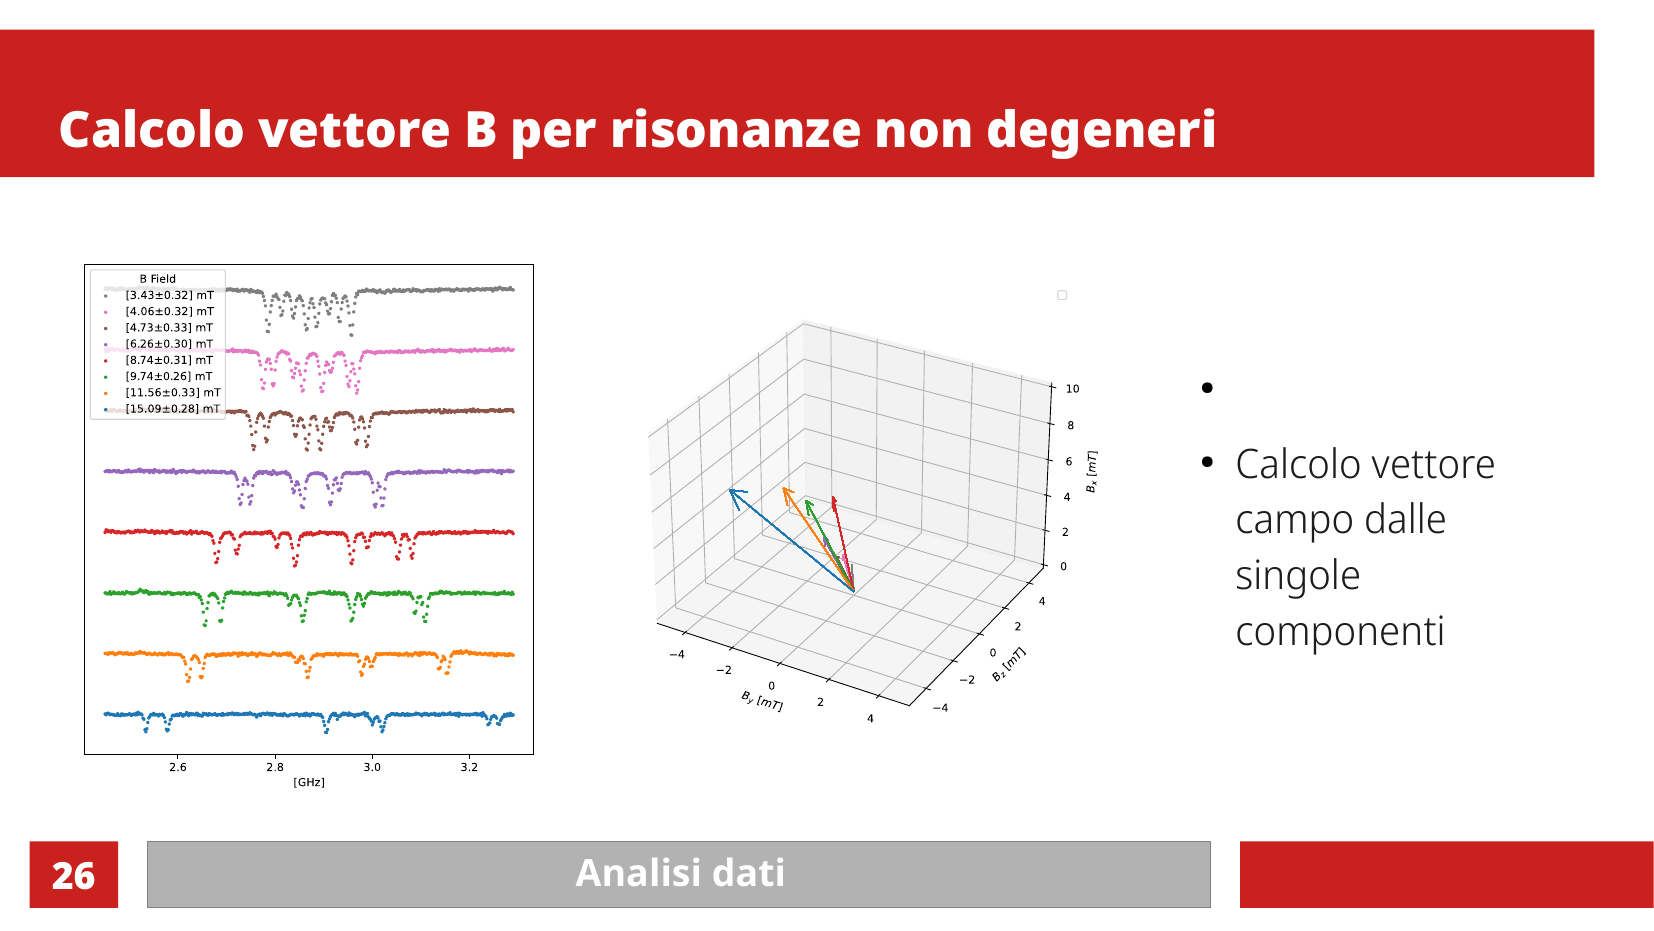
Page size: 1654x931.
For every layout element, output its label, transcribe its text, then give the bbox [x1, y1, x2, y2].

text_box Analisi dati [155, 838, 1206, 905]
title Calcolo vettore B per risonanze non degeneri [59, 44, 1595, 163]
picture [0, 187, 1201, 826]
list Calcolo vettore campo dalle singole componenti [1201, 221, 1566, 798]
